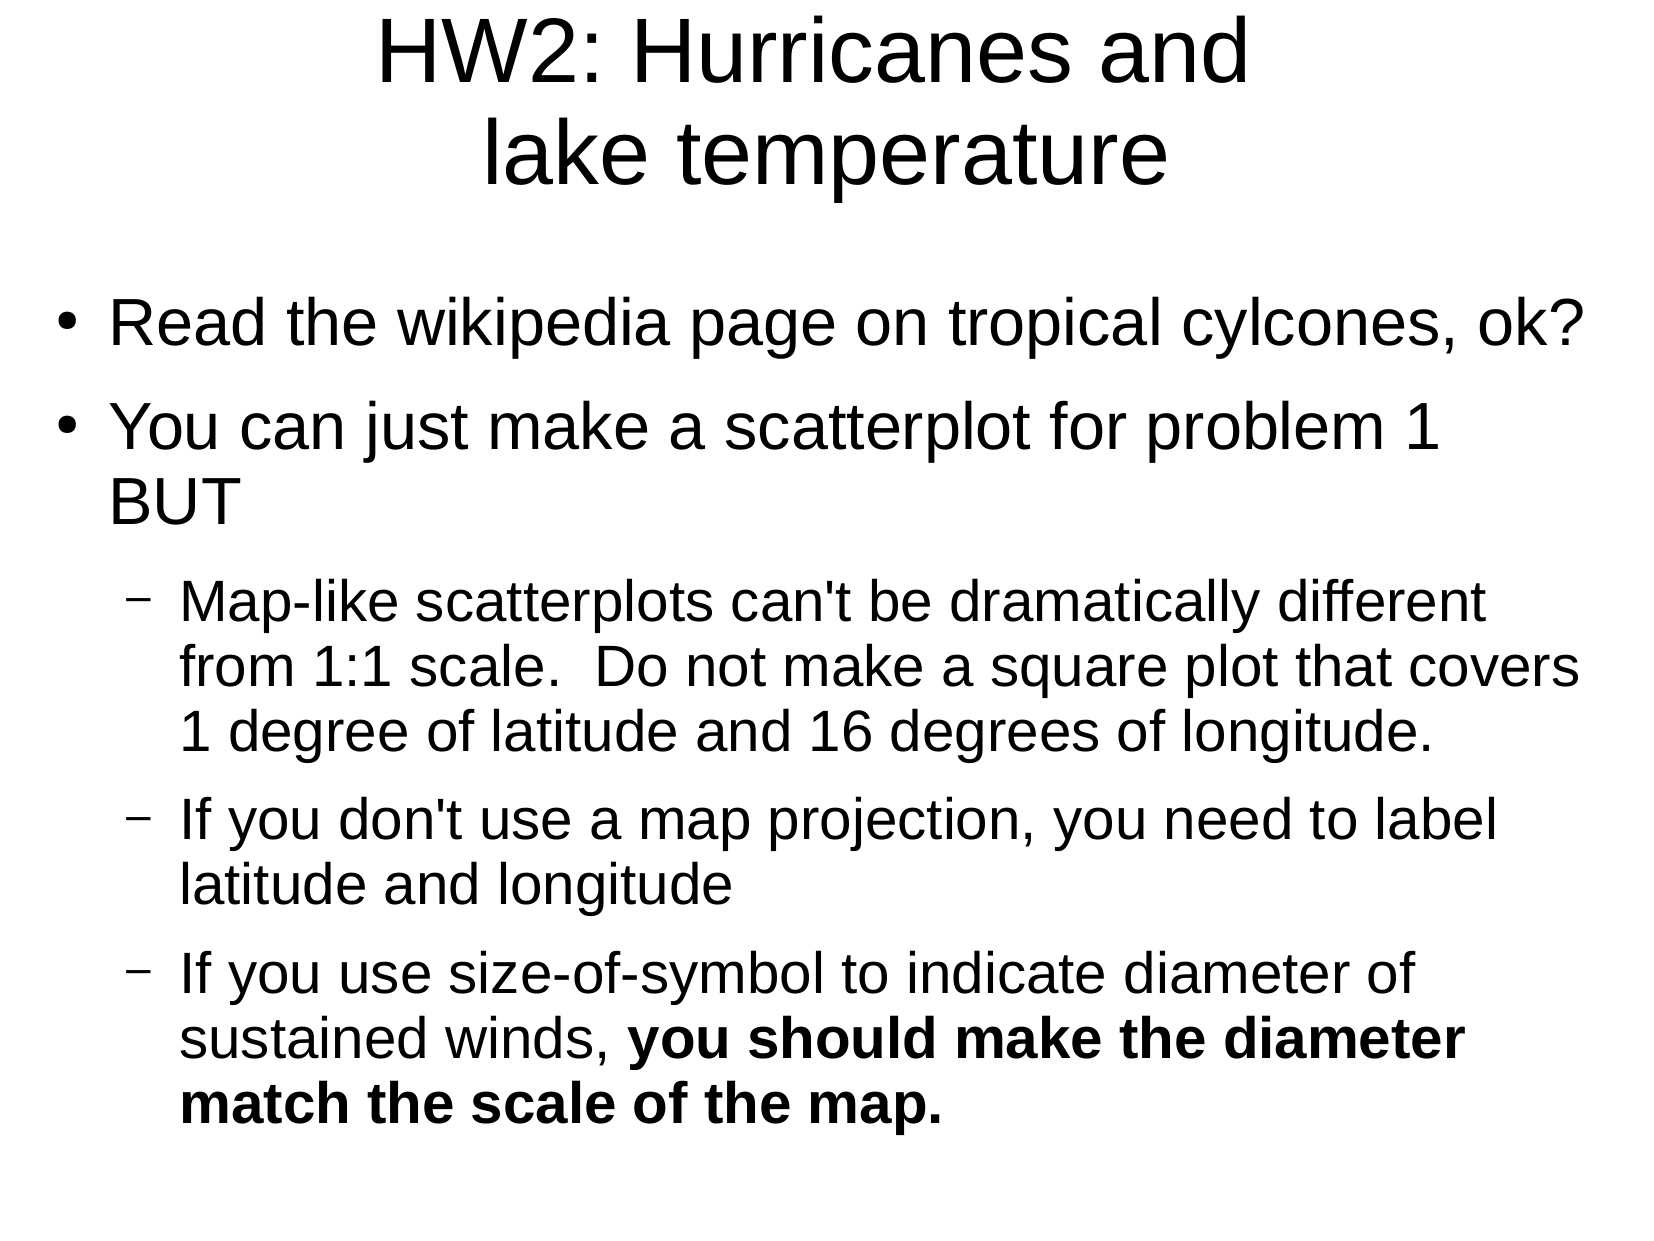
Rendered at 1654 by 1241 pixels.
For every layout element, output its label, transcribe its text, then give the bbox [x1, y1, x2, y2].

title HW2: Hurricanes and lake temperature [82, 0, 1571, 285]
list Read the wikipedia page on tropical cylcones, ok? You can just make a scatterplot for problem 1 BUT Map-like scatterplots can't be dramatically different from 1:1 scale. Do not make a square plot that covers 1 degree of latitude and 16 degrees of longitude. If you don't use a map projection, you need to label latitude and longitude If you use size-of-symbol to indicate diameter of sustained winds, you should make the diameter match the scale of the map. [37, 285, 1591, 1241]
